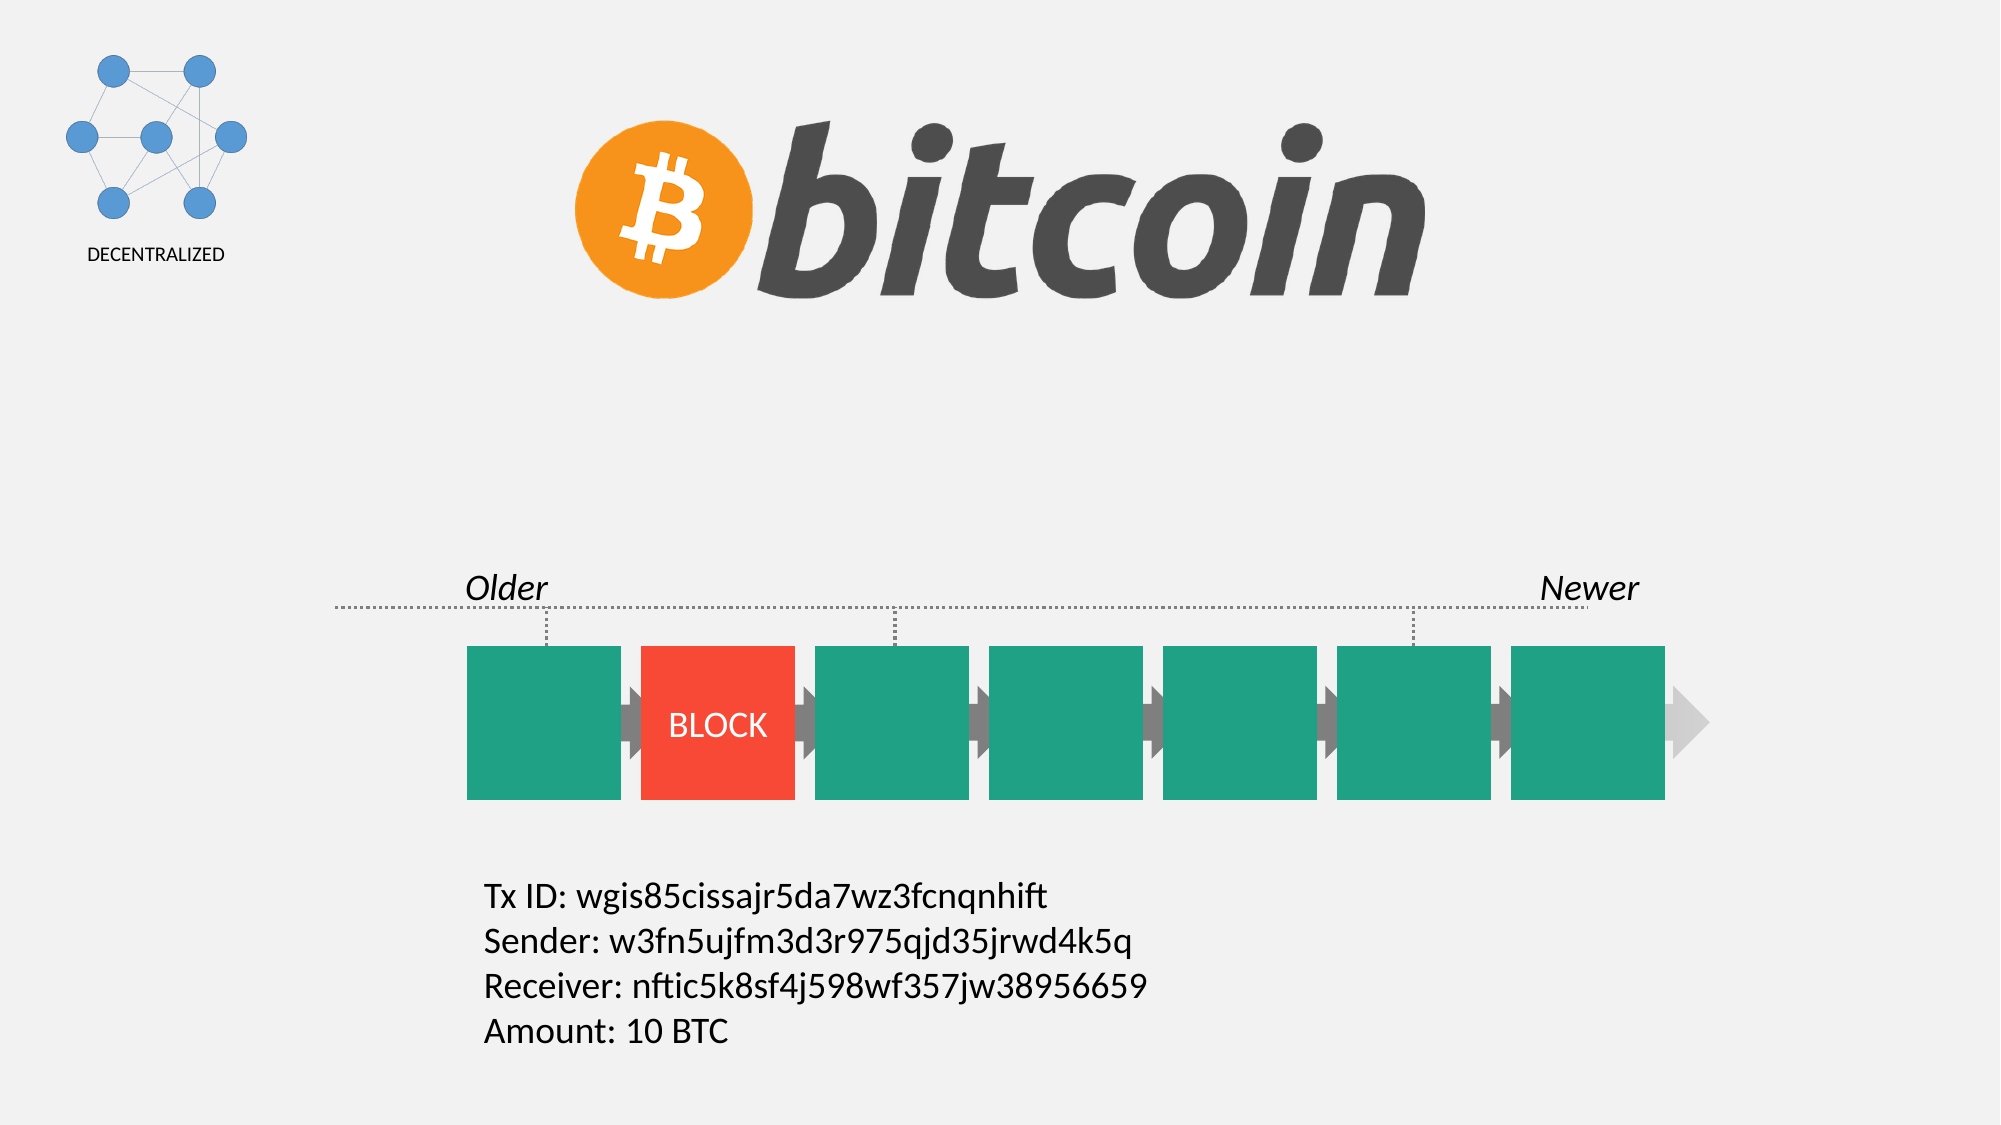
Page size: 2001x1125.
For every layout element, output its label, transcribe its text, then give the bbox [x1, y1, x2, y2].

text_box Newer [1522, 555, 1657, 616]
text_box DECENTRALIZED [72, 232, 242, 274]
text_box [795, 646, 1710, 800]
picture [66, 55, 247, 219]
text_box Tx ID: wgis85cissajr5da7wz3fcnqnhift Sender: w3fn5ujfm3d3r975qjd35jrwd4k5q Receiver: nftic5k8sf4j598wf357jw38956659 Amount: 10 BTC [468, 863, 1172, 1061]
text_box BLOCK [641, 646, 795, 800]
picture [575, 0, 1425, 422]
text_box Older [447, 555, 566, 616]
text_box [467, 646, 641, 800]
